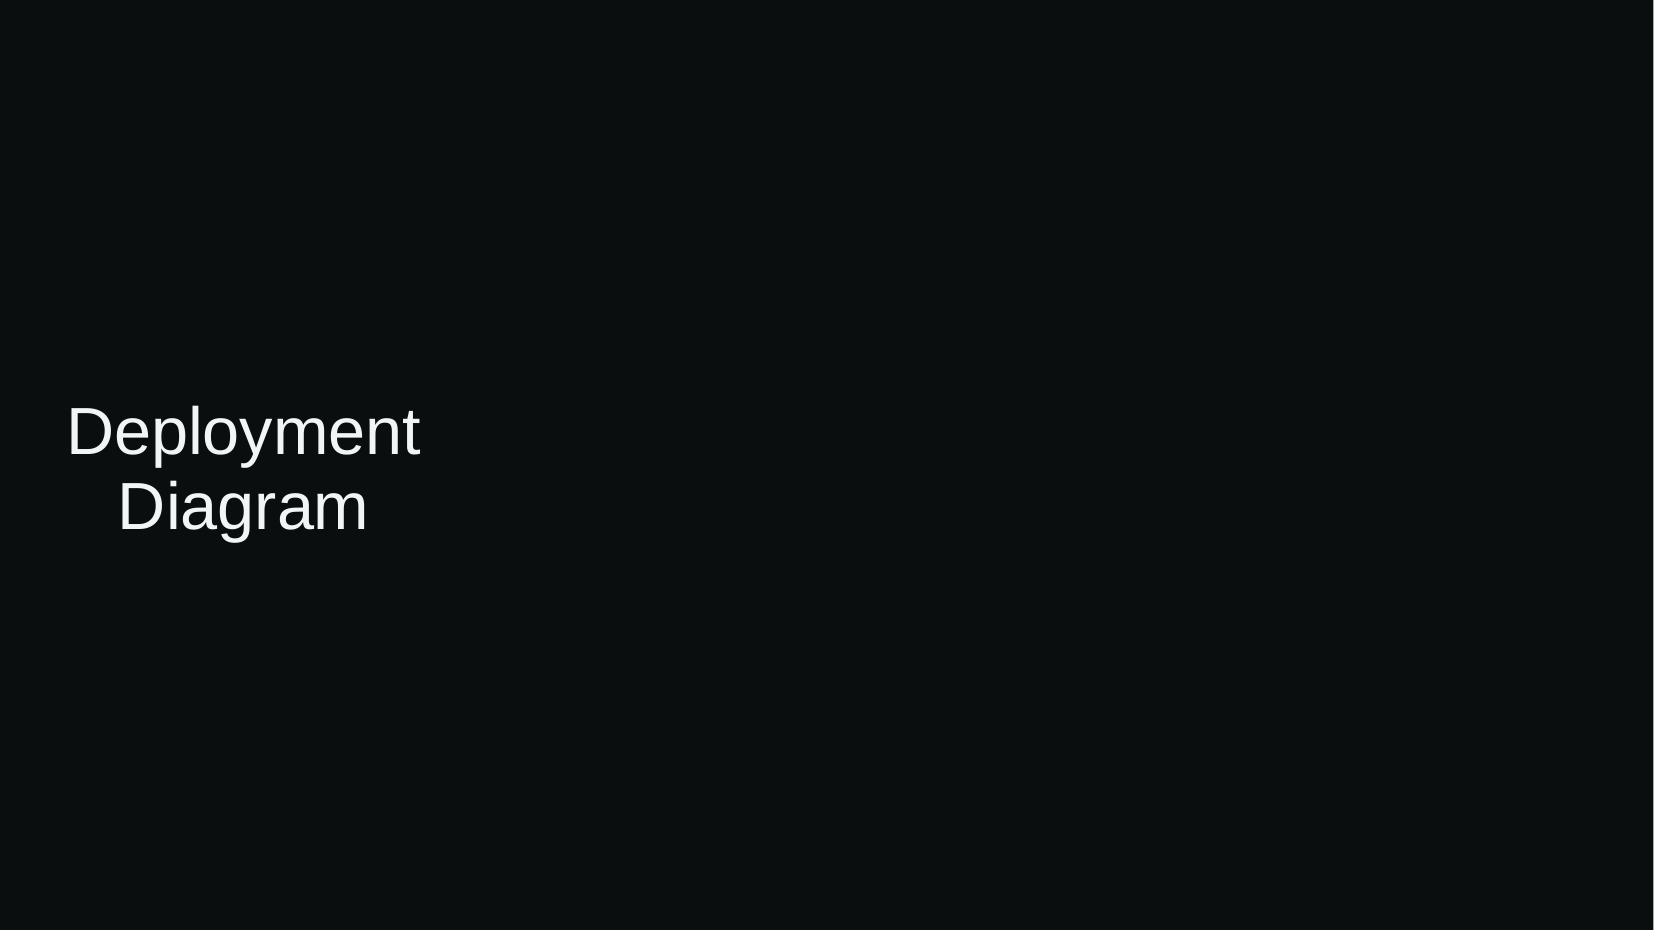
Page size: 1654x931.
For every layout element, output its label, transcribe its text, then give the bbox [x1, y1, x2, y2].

text_box Deployment Diagram [37, 350, 451, 588]
